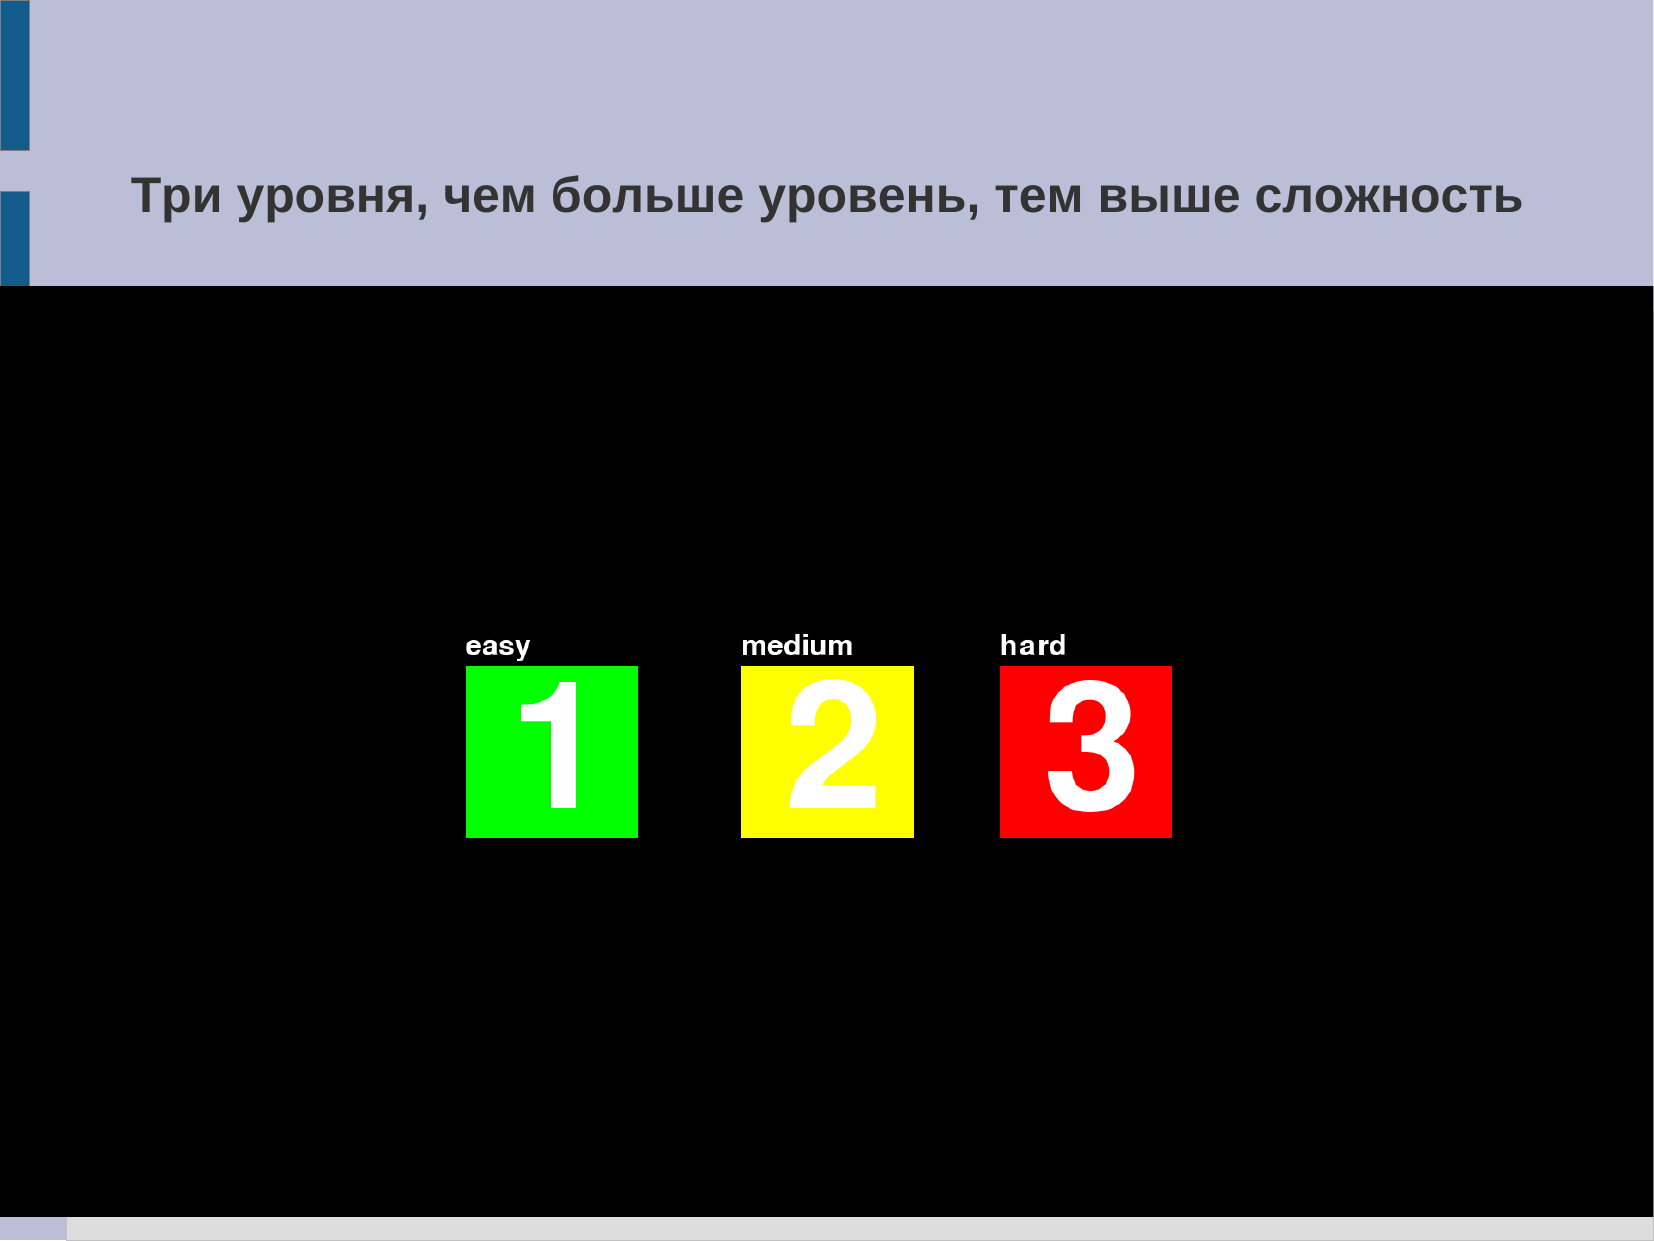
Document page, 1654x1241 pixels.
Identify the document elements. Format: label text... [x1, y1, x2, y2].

title Три уровня, чем больше уровень, тем выше сложность [121, 91, 1534, 286]
picture [0, 286, 1654, 1217]
